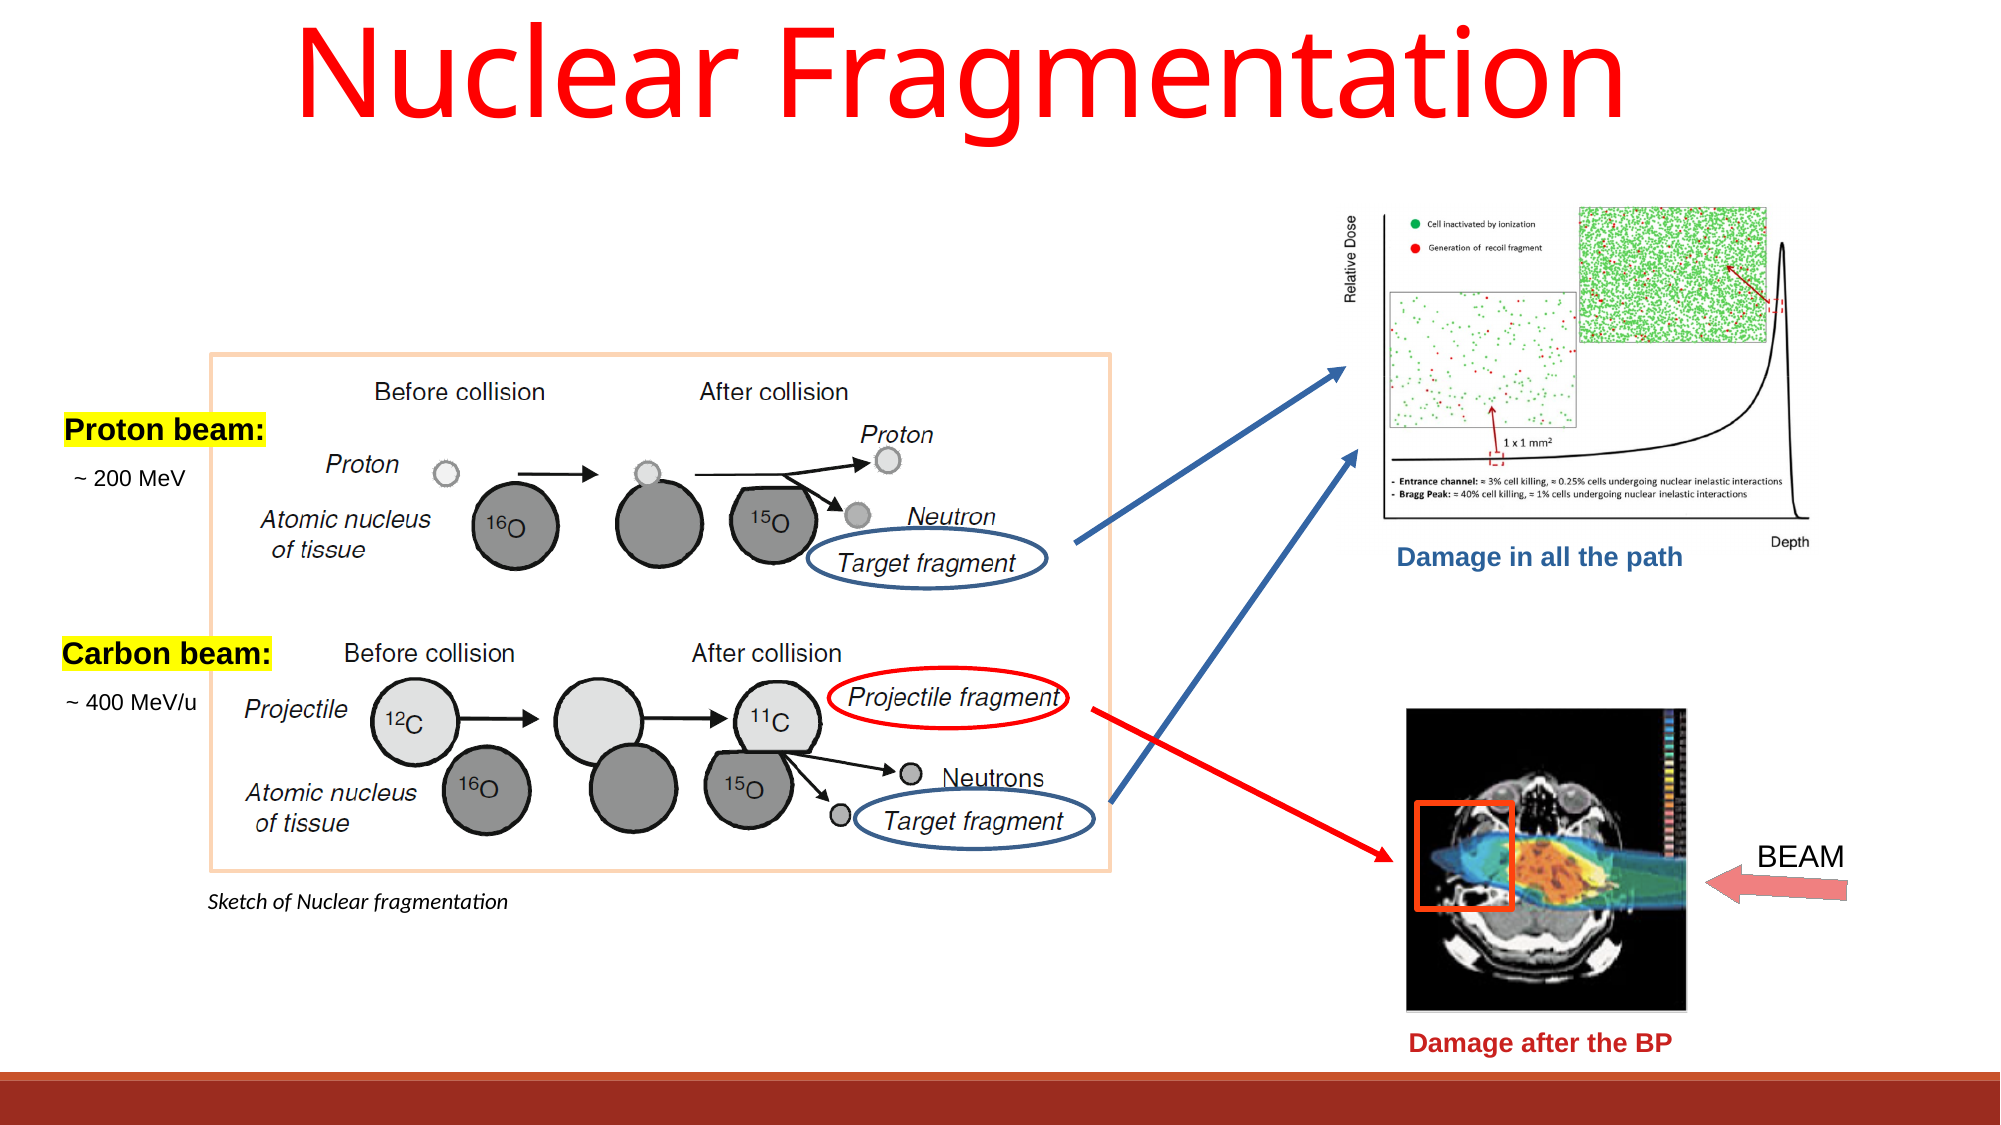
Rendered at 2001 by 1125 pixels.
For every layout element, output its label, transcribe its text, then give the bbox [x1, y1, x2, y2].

picture [213, 622, 1092, 855]
text_box ~ 400 MeV/u [51, 680, 212, 721]
picture [234, 362, 1062, 589]
text_box Carbon beam: [47, 625, 305, 711]
text_box BEAM [1742, 829, 1878, 886]
text_box [1705, 864, 1847, 904]
picture [1336, 203, 1819, 556]
text_box Nuclear Fragmentation [271, 0, 1649, 293]
text_box [0, 1072, 2000, 1125]
text_box Sketch of Nuclear fragmentation [193, 878, 674, 922]
text_box Damage after the BP [1393, 1017, 1688, 1063]
text_box ~ 200 MeV [59, 455, 201, 497]
text_box Damage in all the path [1381, 531, 1698, 577]
picture [810, 530, 1044, 586]
picture [1405, 708, 1688, 1014]
picture [858, 791, 1091, 846]
text_box Proton beam: [49, 401, 307, 486]
